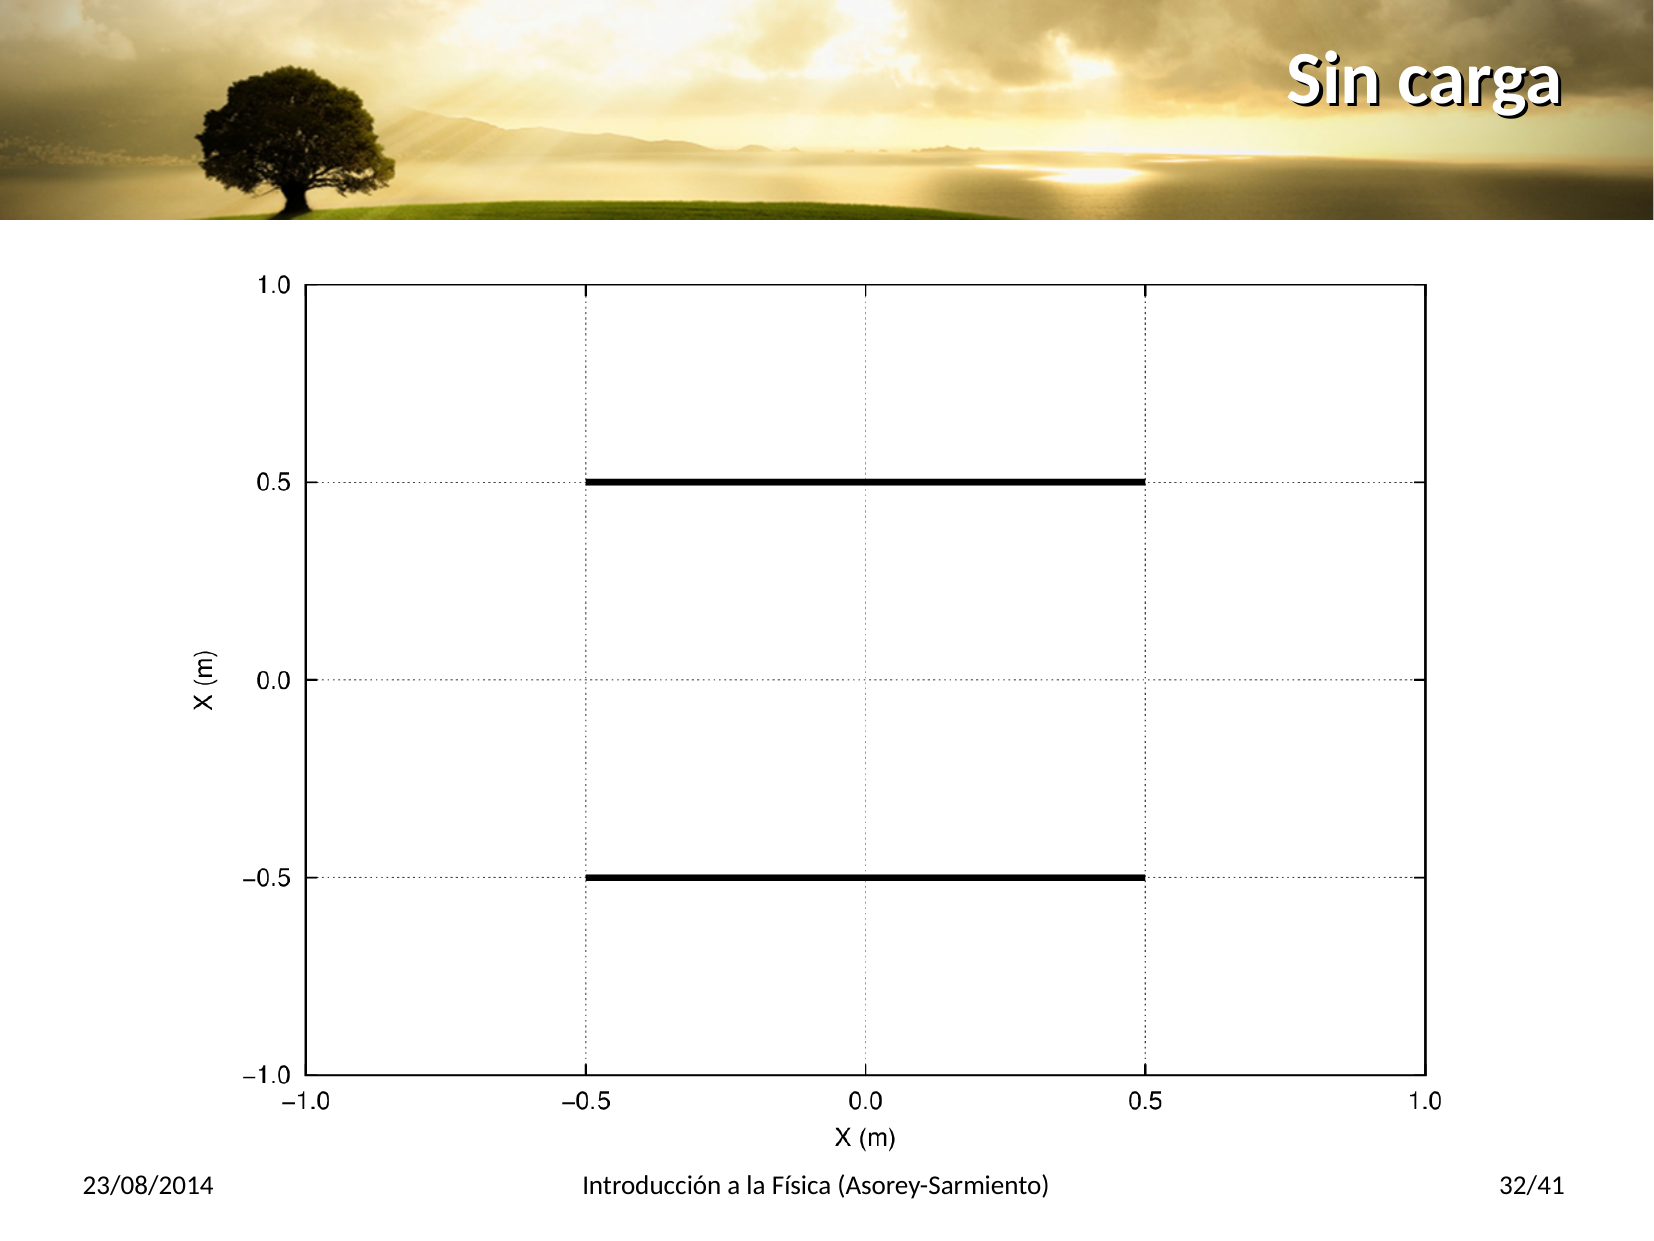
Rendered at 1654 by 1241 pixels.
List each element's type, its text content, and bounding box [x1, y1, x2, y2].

title Sin carga [75, 19, 1564, 151]
picture [0, 0, 1654, 220]
picture [183, 254, 1470, 1156]
